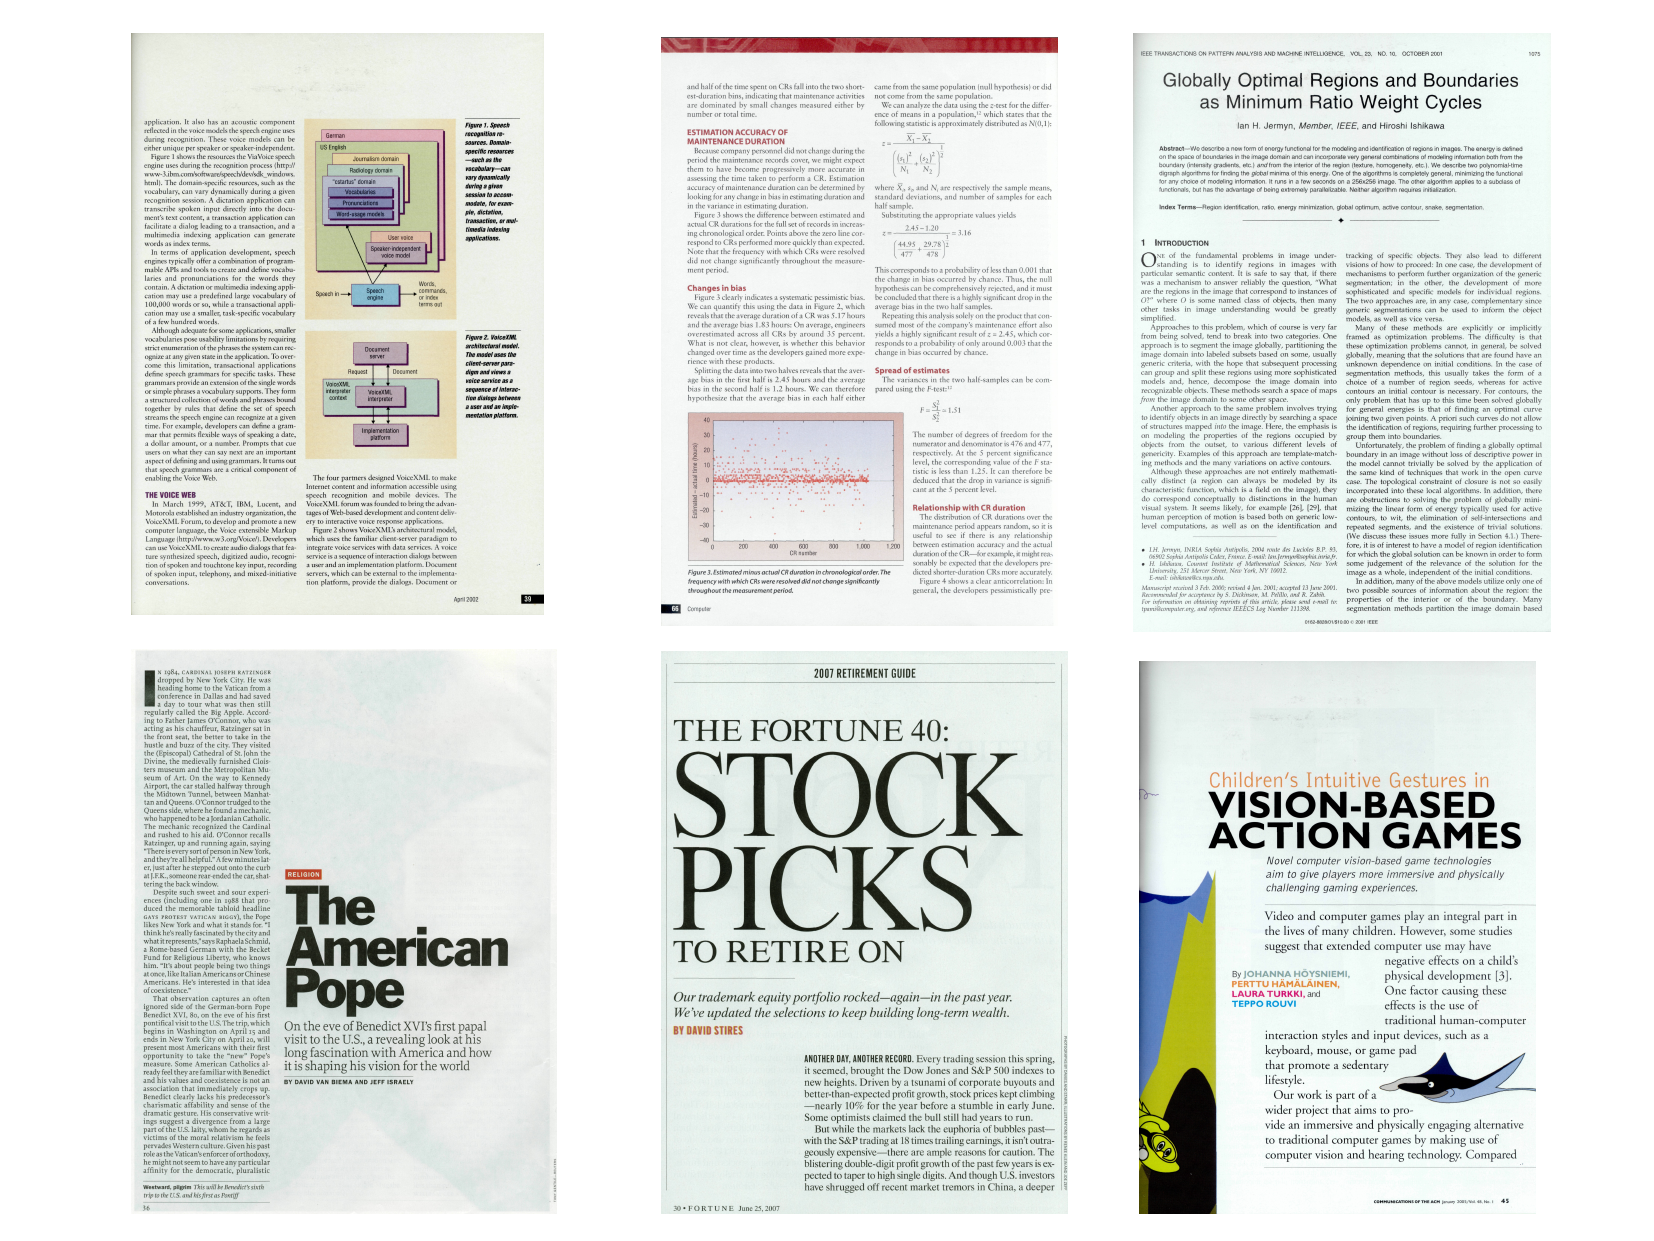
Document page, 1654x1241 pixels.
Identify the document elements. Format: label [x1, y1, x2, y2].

picture [131, 649, 557, 1214]
picture [1133, 33, 1551, 632]
picture [1139, 661, 1536, 1214]
picture [131, 33, 544, 615]
picture [661, 651, 1068, 1214]
picture [661, 37, 1058, 626]
